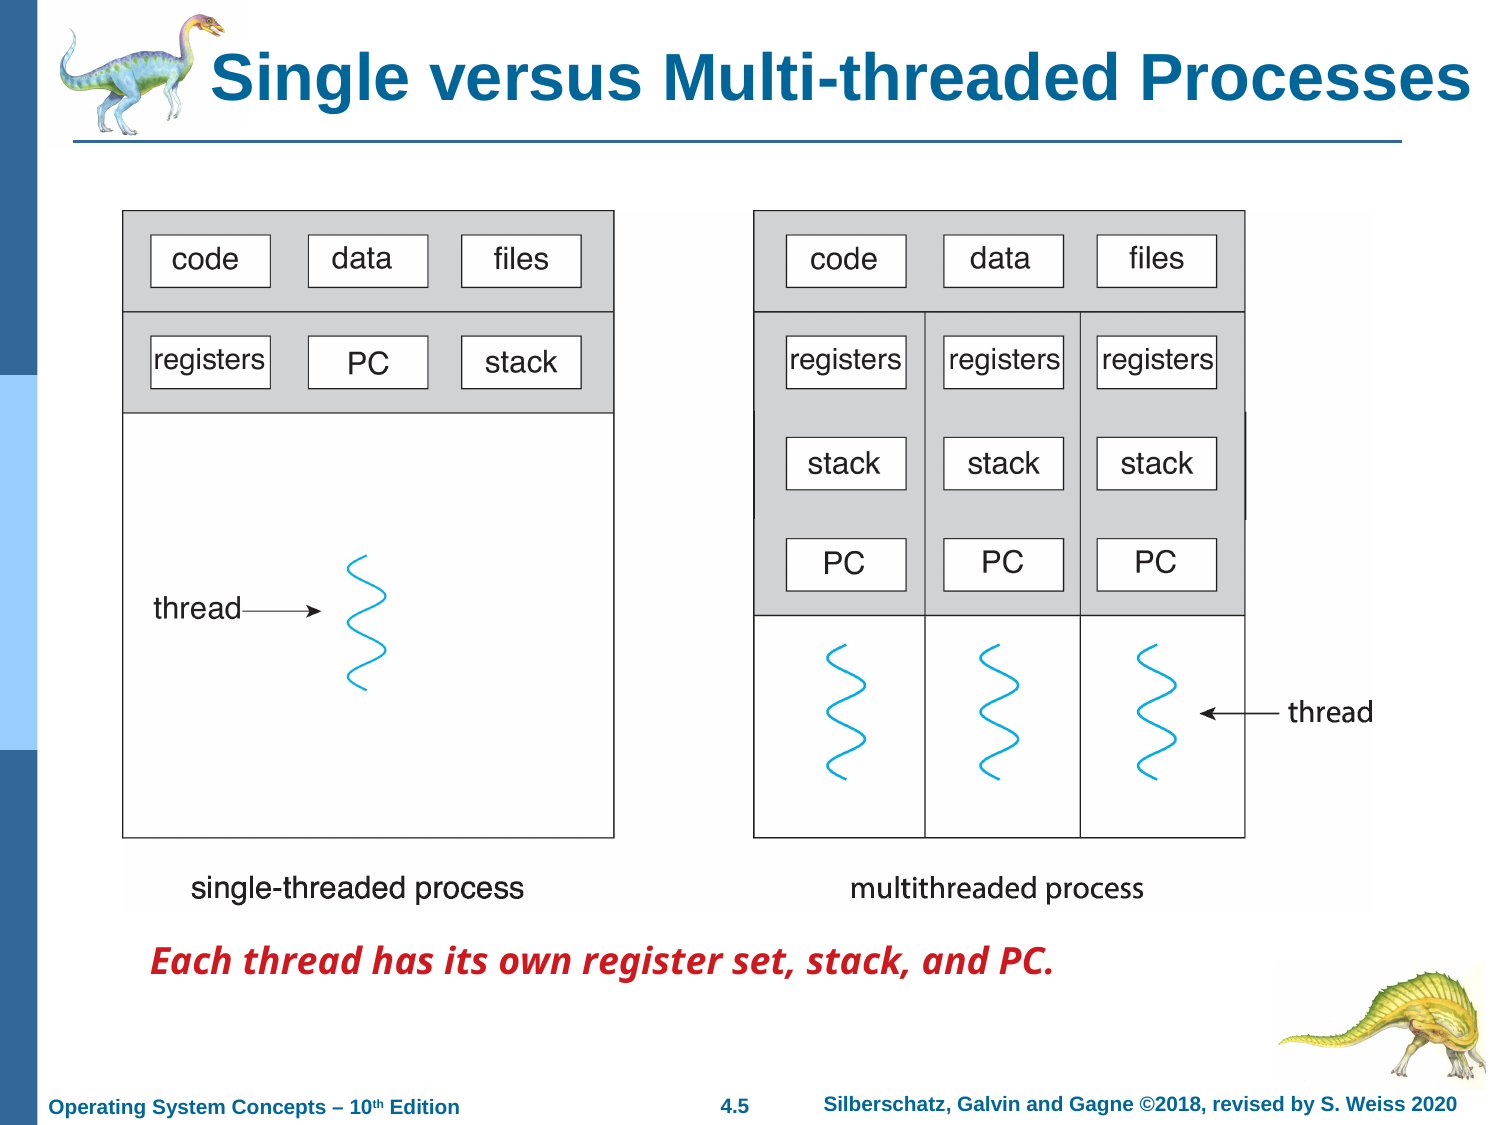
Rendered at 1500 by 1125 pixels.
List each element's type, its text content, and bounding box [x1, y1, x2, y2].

picture [1275, 959, 1486, 1090]
picture [46, 0, 243, 149]
picture [1140, 1096, 1148, 1101]
picture [122, 210, 1374, 913]
text_box Each thread has its own register set, stack, and PC. [135, 930, 1276, 1035]
title Single versus Multi-threaded Processes [167, 26, 1500, 122]
